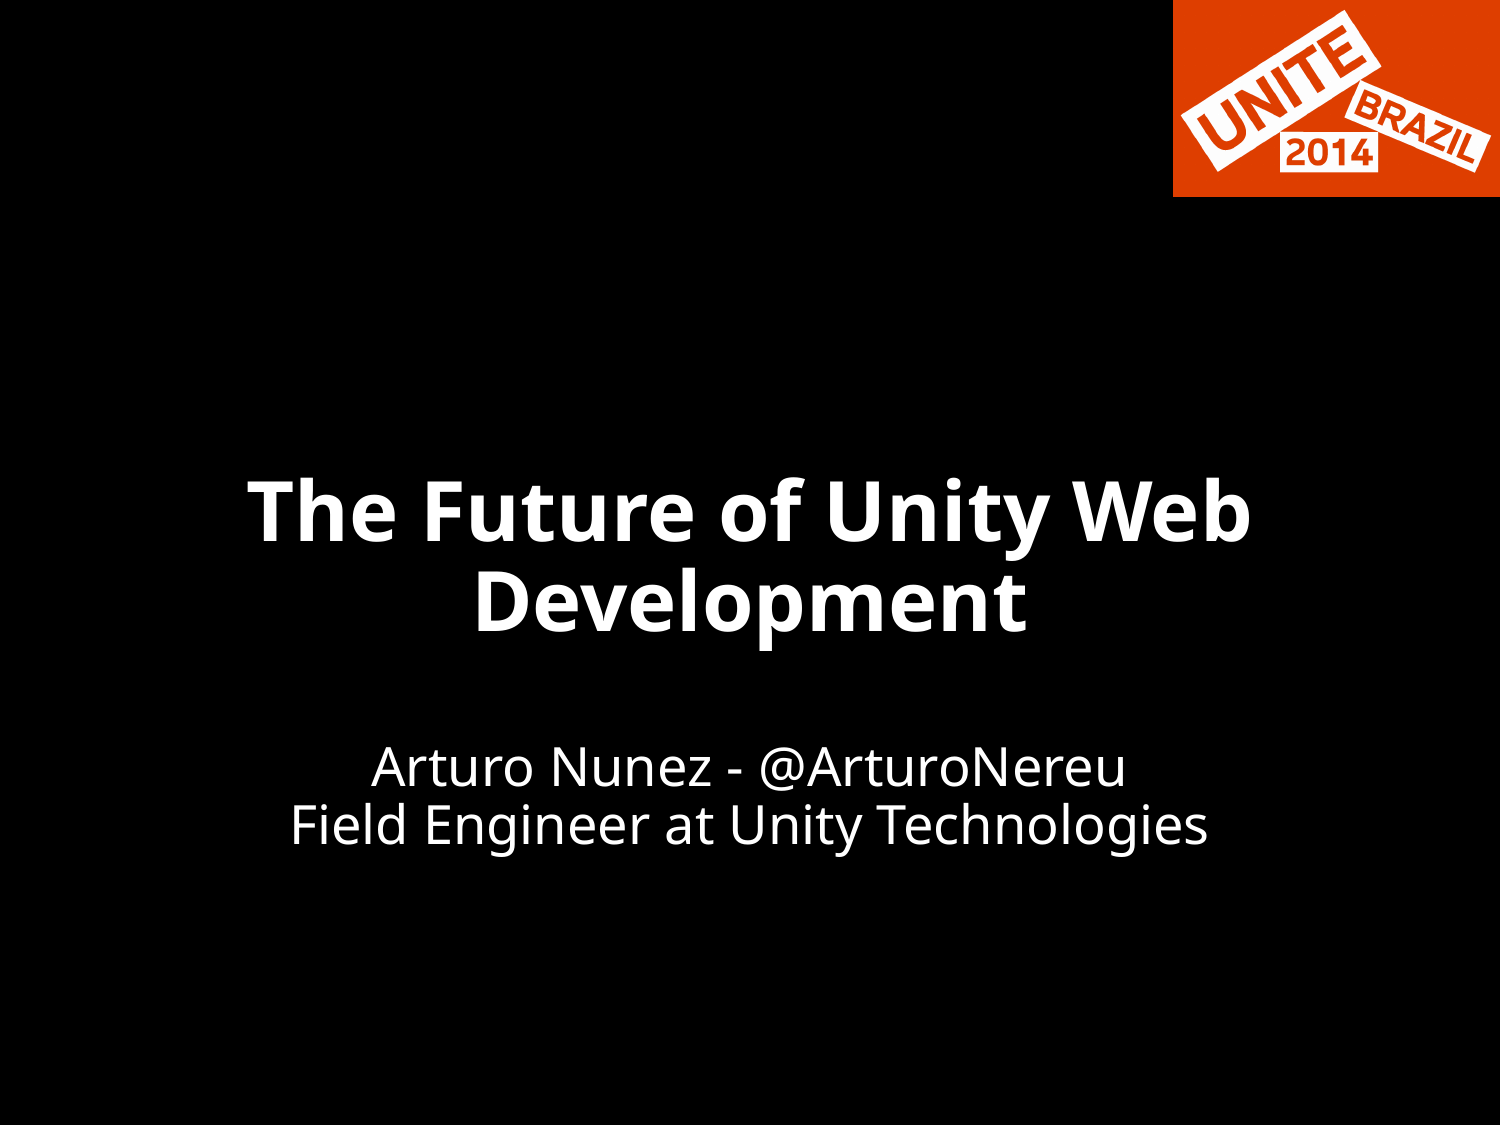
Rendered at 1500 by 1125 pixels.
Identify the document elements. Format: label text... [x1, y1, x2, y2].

title The Future of Unity Web Development Arturo Nunez - @ArturoNereu Field Engineer at Unity Technologies [103, 192, 1397, 1016]
picture [1173, 0, 1500, 197]
